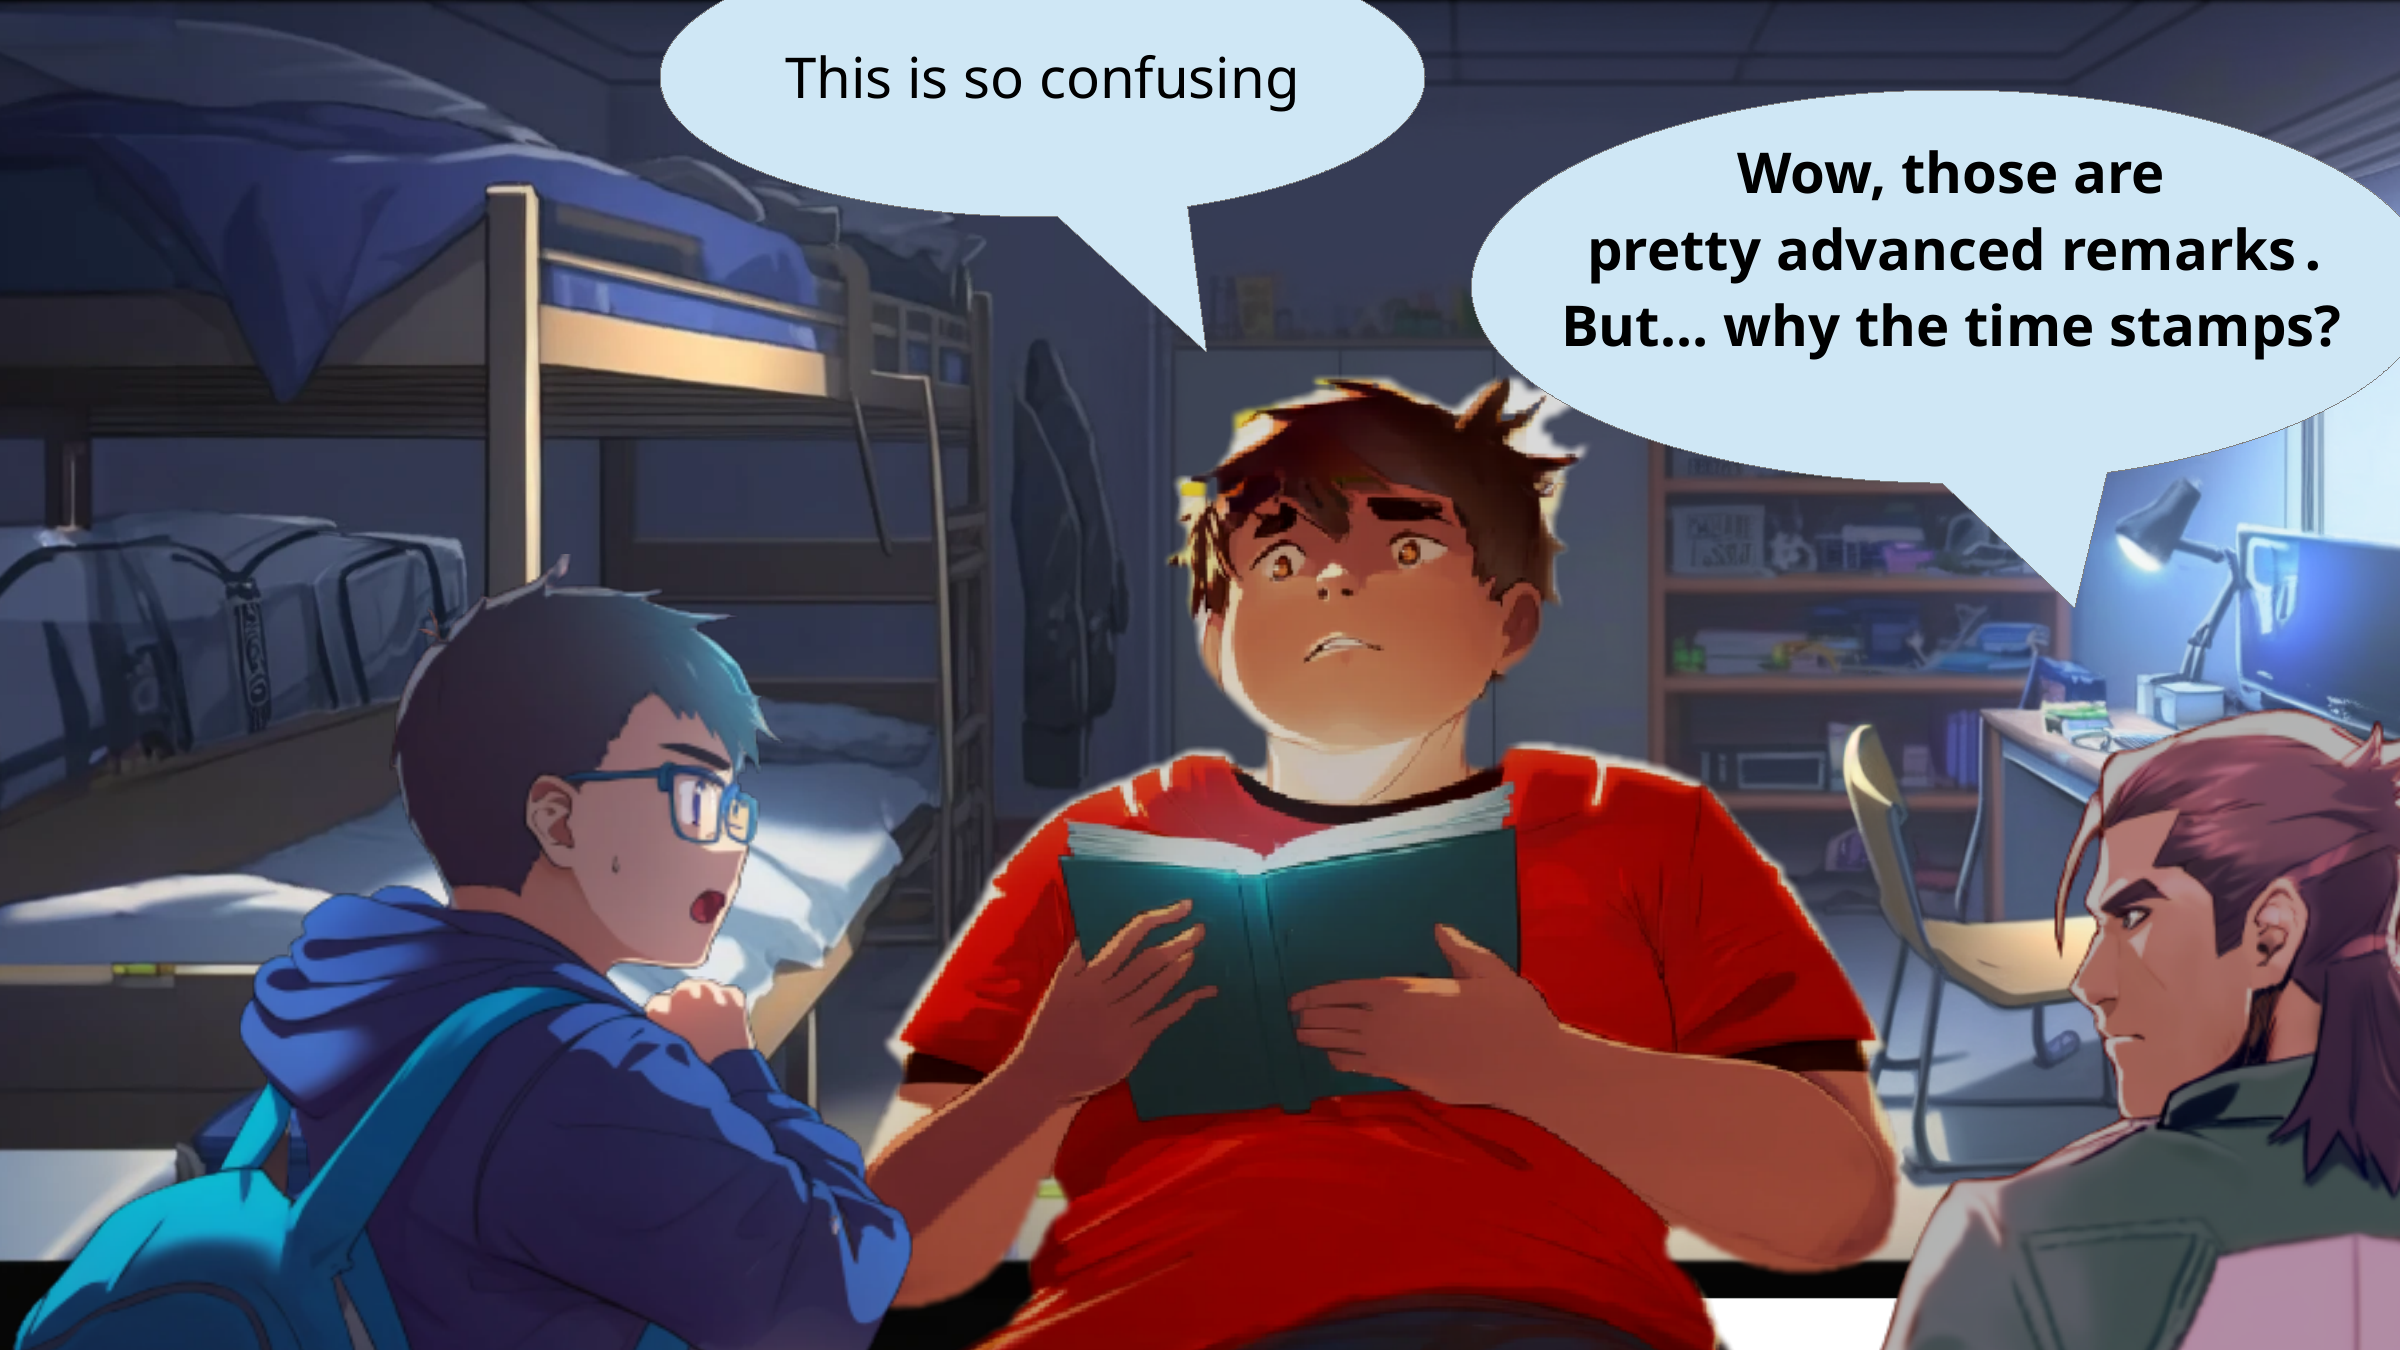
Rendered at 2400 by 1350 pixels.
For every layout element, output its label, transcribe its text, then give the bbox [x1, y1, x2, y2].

picture [0, 0, 2400, 1350]
text_box Wow, those are pretty advanced remarks. But… why the time stamps? [1471, 90, 2400, 608]
text_box This is so confusing [660, 0, 1426, 352]
